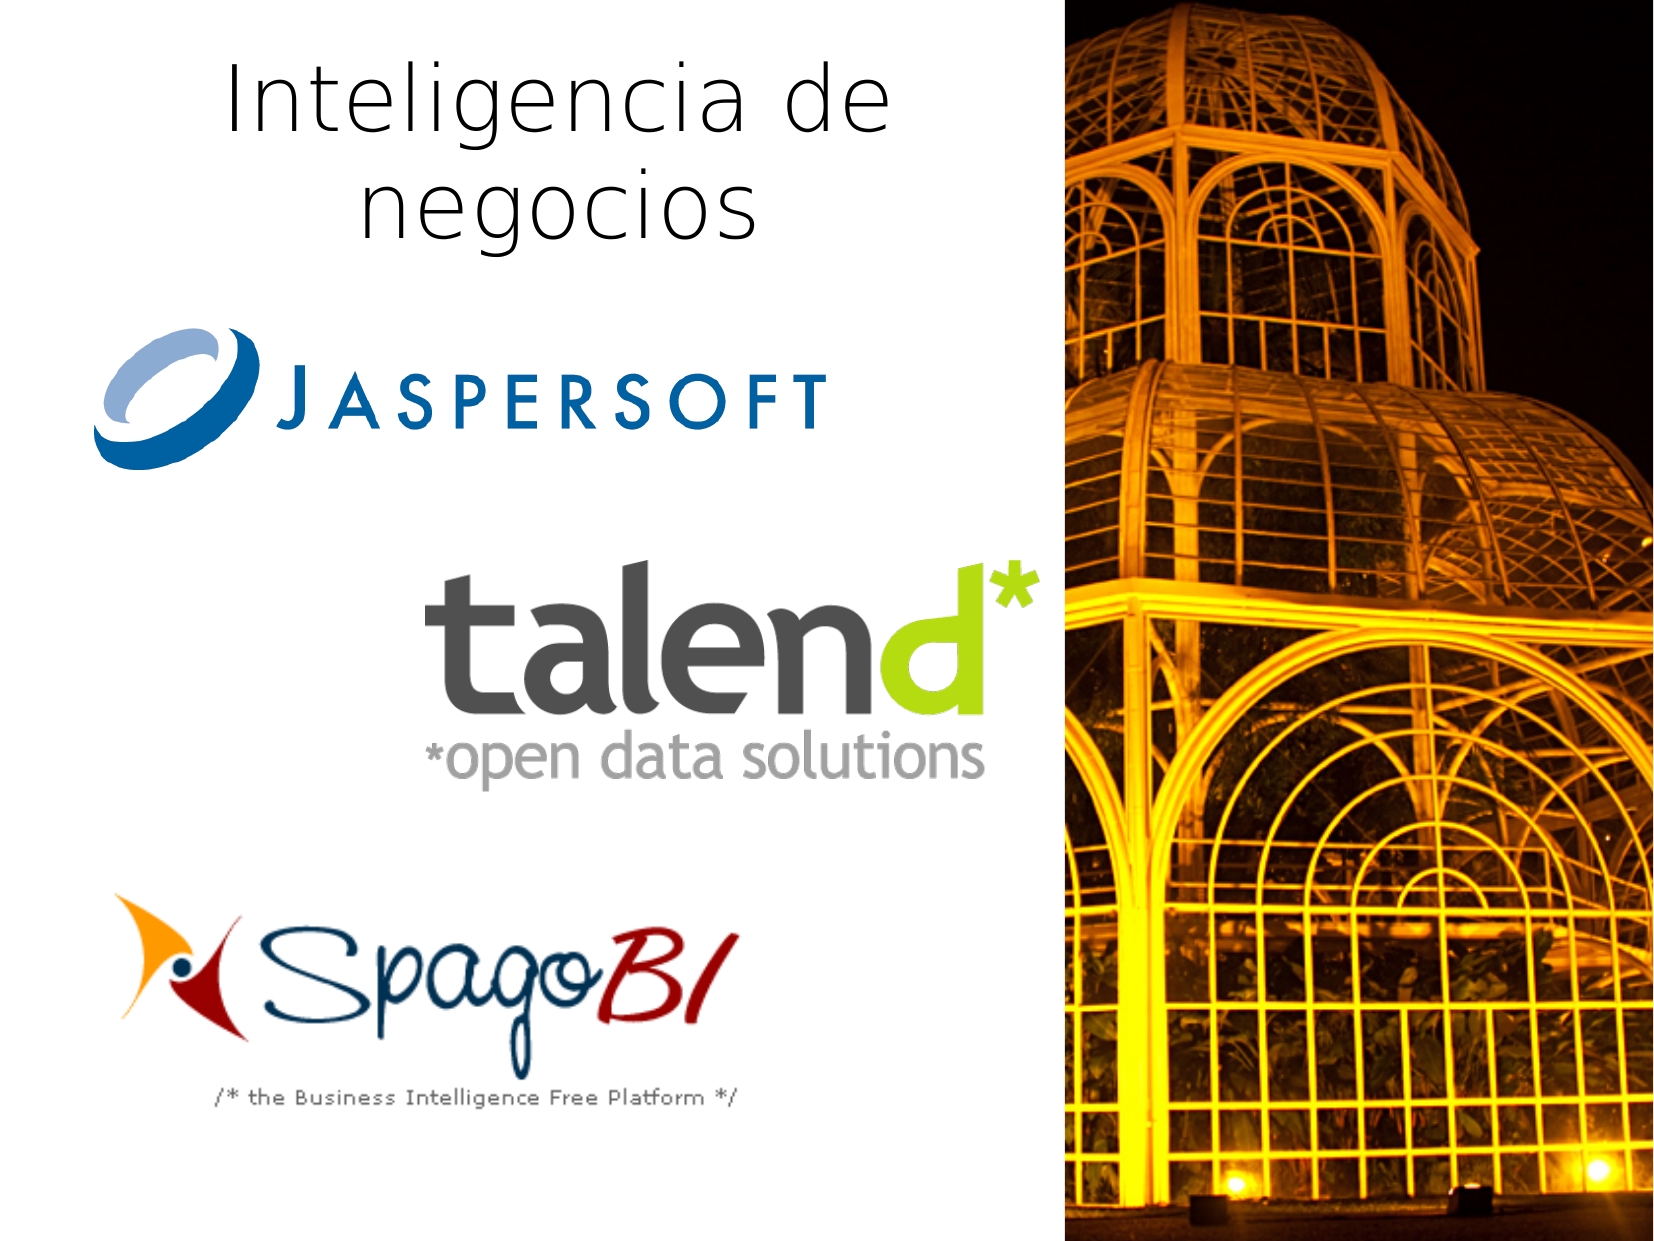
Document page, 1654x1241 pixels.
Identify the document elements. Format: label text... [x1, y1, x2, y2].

title Inteligencia de negocios [82, 45, 1036, 261]
picture [83, 318, 839, 483]
picture [425, 560, 1040, 792]
picture [1064, 0, 1654, 1241]
picture [82, 873, 779, 1123]
